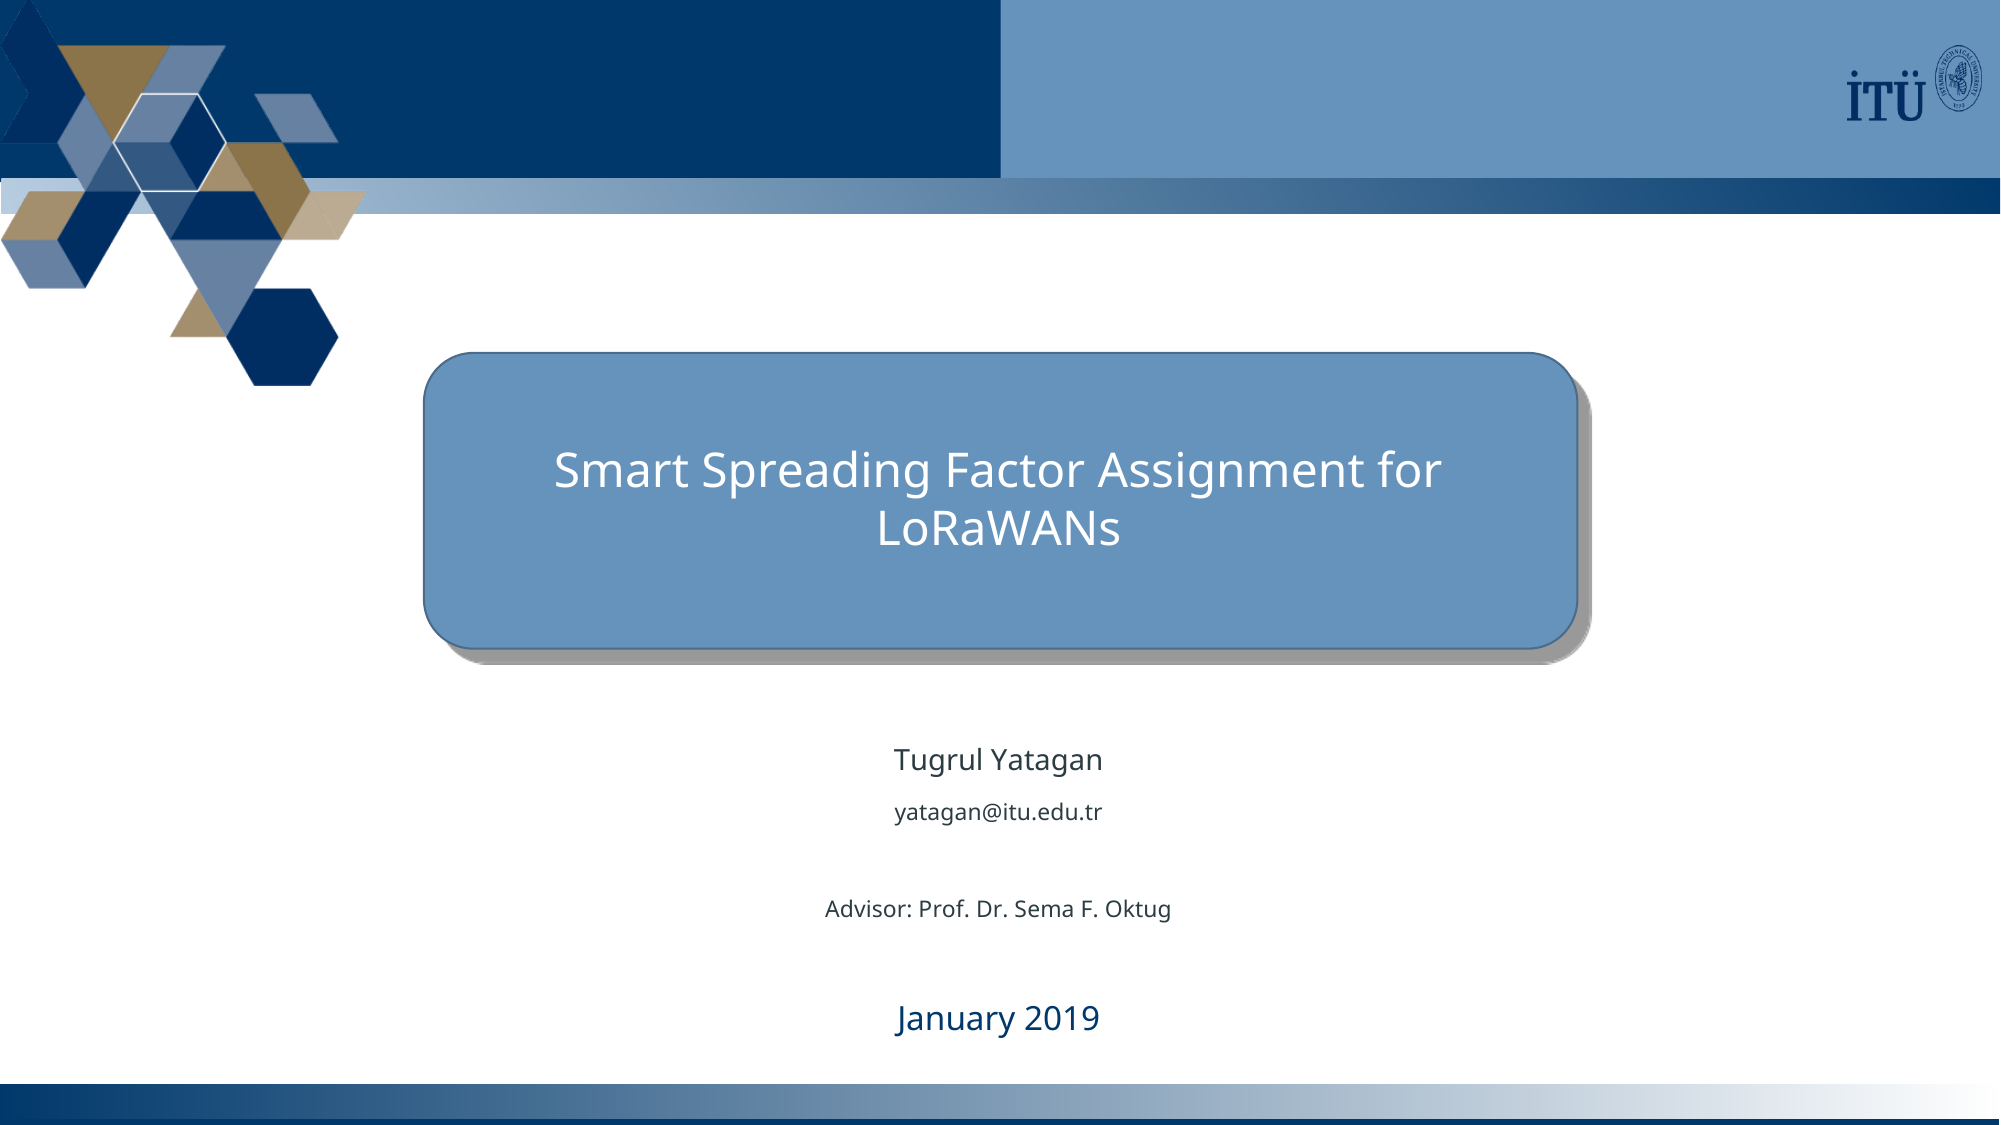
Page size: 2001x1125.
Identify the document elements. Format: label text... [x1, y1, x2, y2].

slide_number January 2019 [773, 987, 1224, 1048]
list Tugrul Yatagan yatagan@itu.edu.tr Advisor: Prof. Dr. Sema F. Oktug [250, 699, 1747, 964]
list Smart Spreading Factor Assignment for LoRaWANs [446, 354, 1552, 641]
